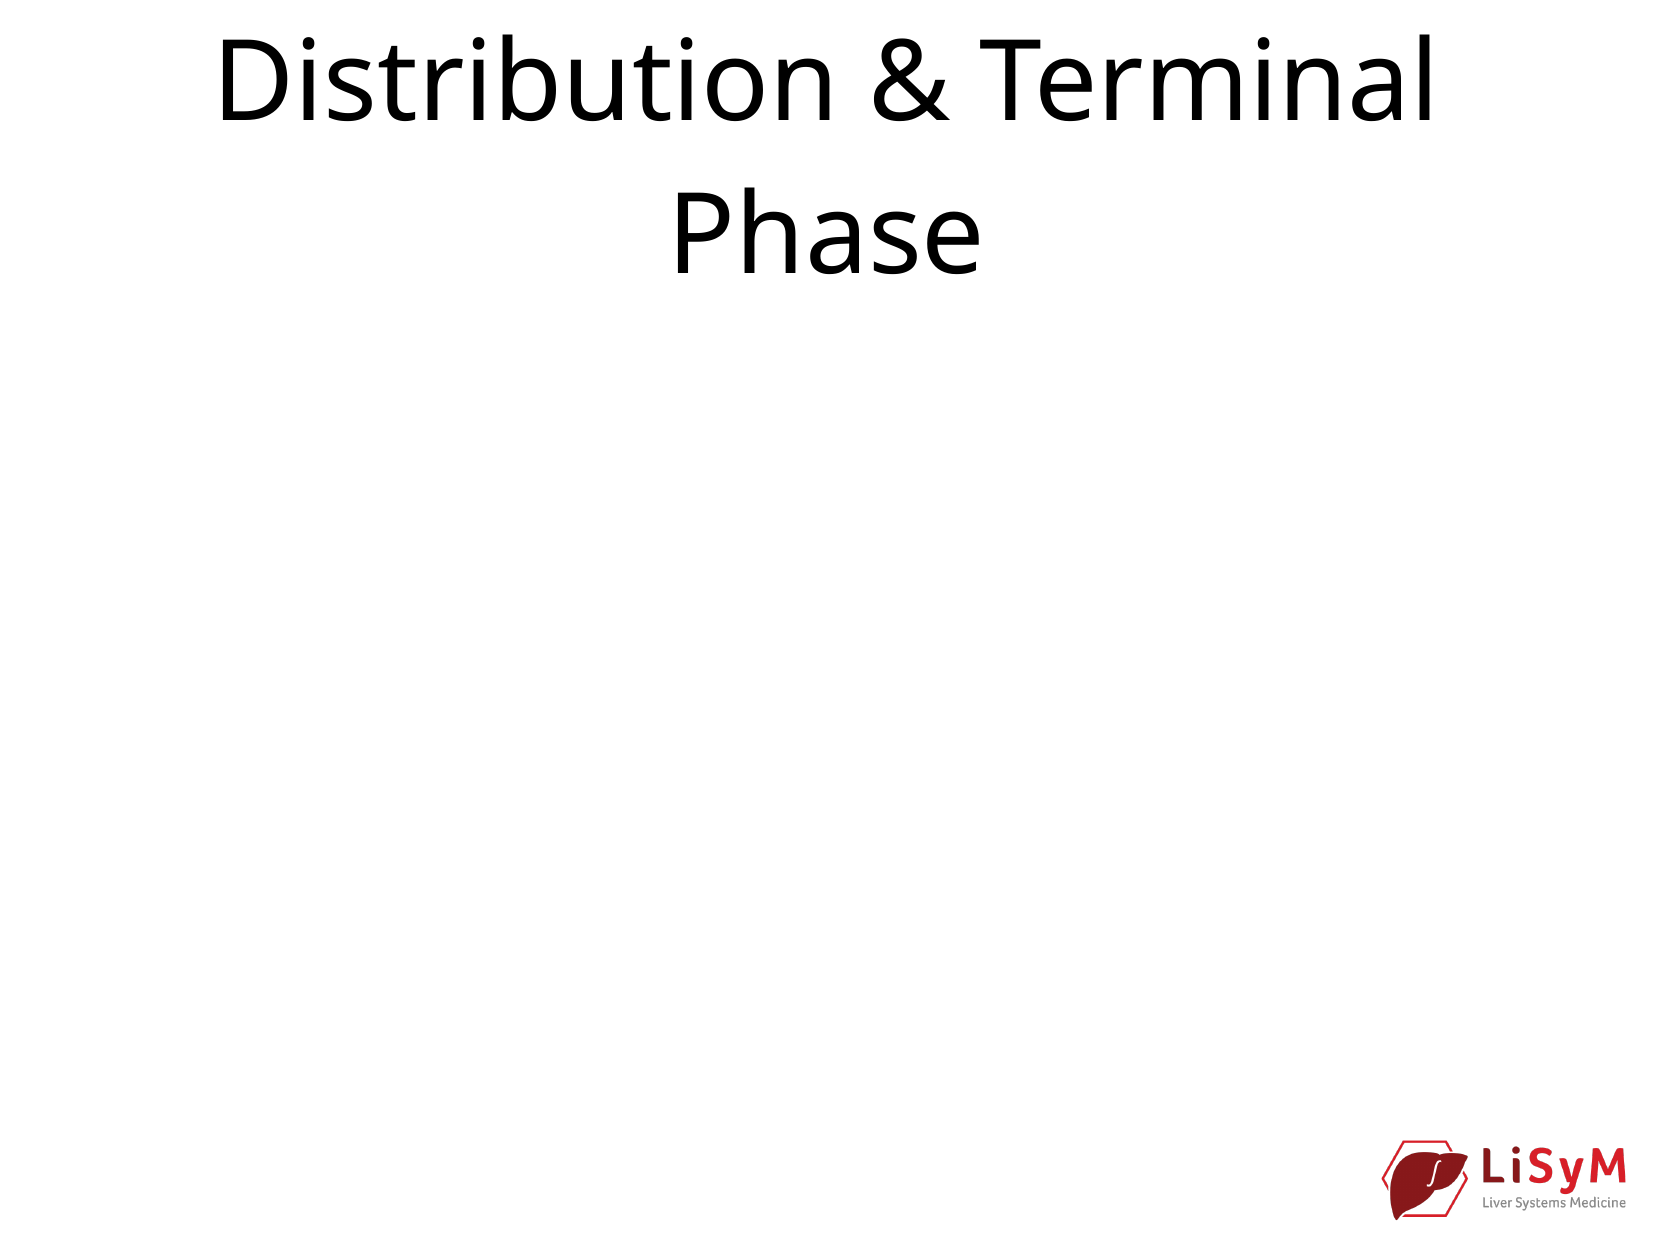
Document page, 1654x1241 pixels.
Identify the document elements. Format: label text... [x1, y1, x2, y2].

title Distribution & Terminal Phase [82, 21, 1571, 284]
picture [1380, 1139, 1627, 1222]
